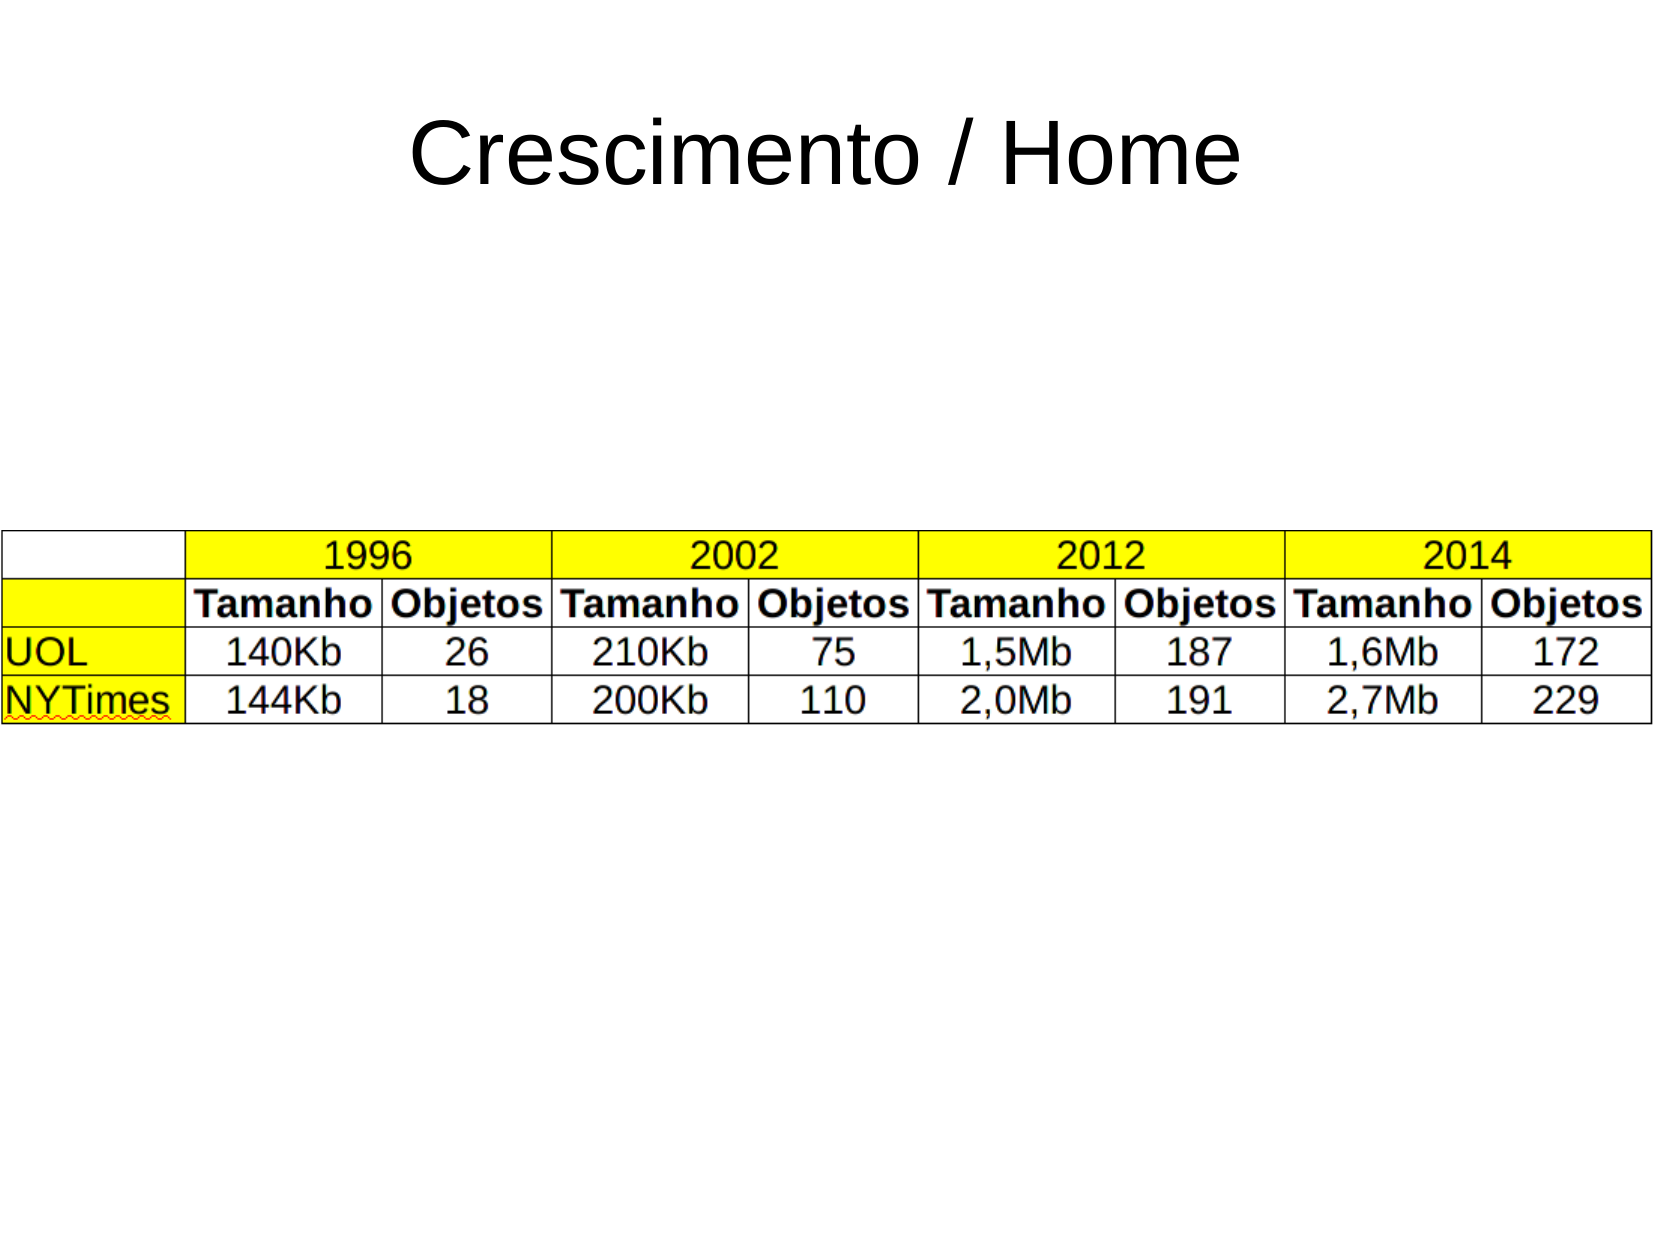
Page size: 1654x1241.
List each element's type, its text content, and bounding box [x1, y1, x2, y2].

picture [0, 530, 1654, 726]
title Crescimento / Home [82, 49, 1571, 257]
